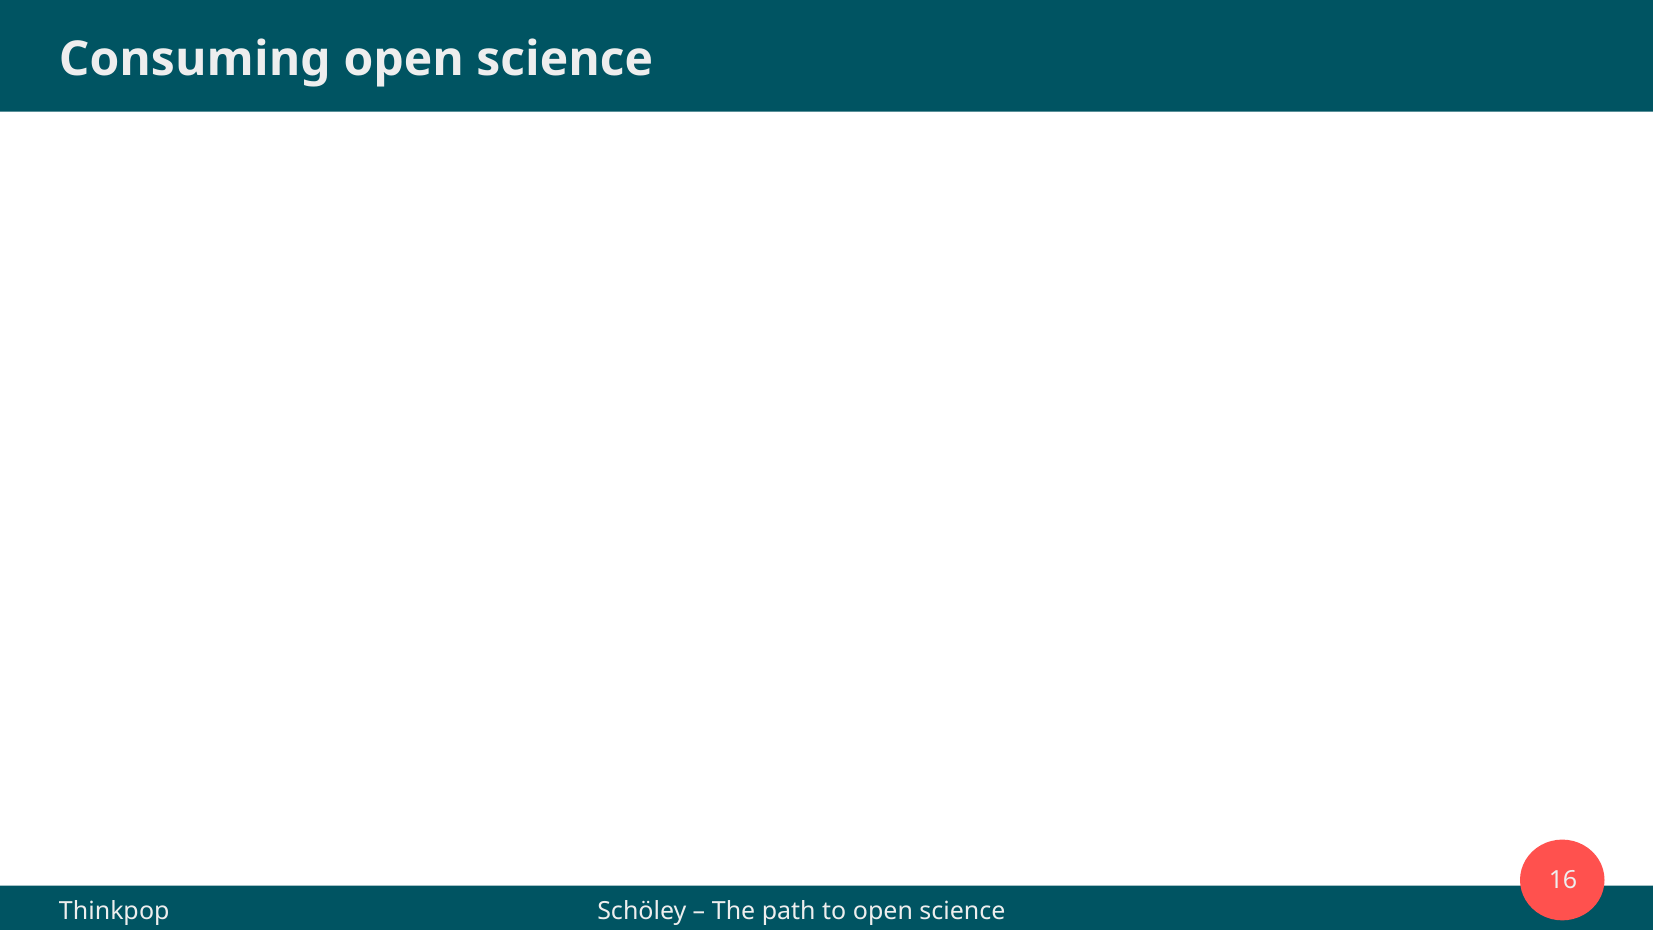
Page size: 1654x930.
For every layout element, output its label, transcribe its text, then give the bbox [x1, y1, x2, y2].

title Consuming open science [58, 0, 1594, 117]
